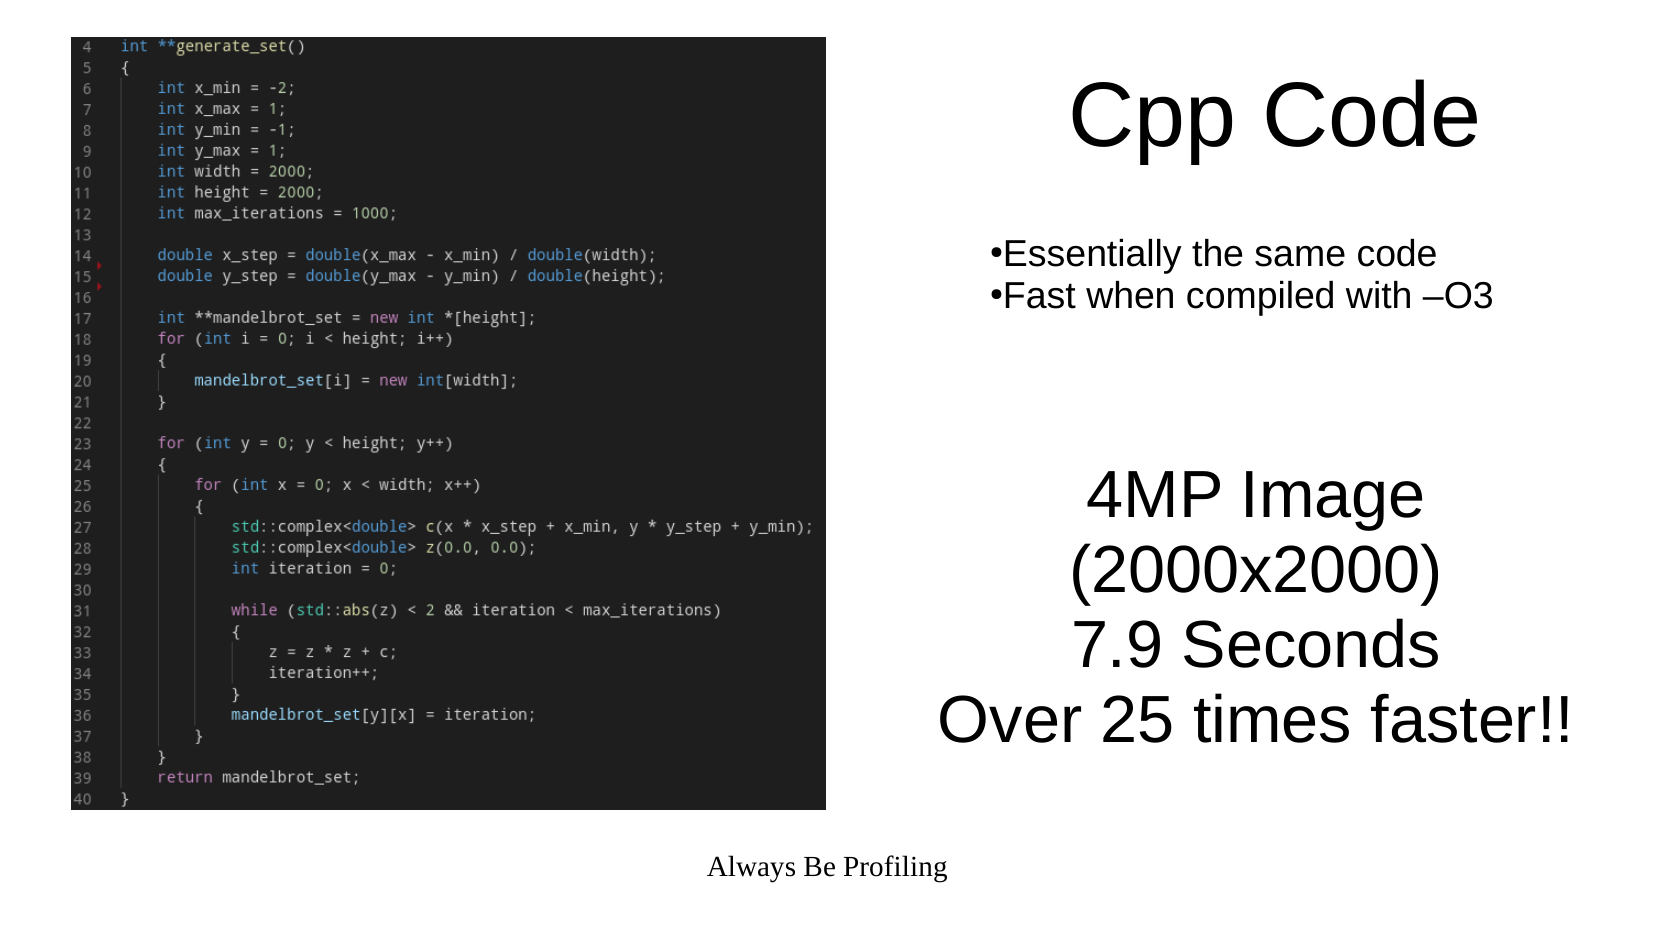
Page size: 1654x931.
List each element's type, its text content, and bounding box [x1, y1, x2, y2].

text_box Essentially the same code Fast when compiled with –O3 [975, 225, 1576, 338]
title Cpp Code [937, 32, 1613, 188]
text_box Always Be Profiling [565, 847, 1090, 912]
picture [71, 37, 826, 810]
text_box 4MP Image (2000x2000) 7.9 Seconds Over 25 times faster!! [900, 450, 1613, 764]
